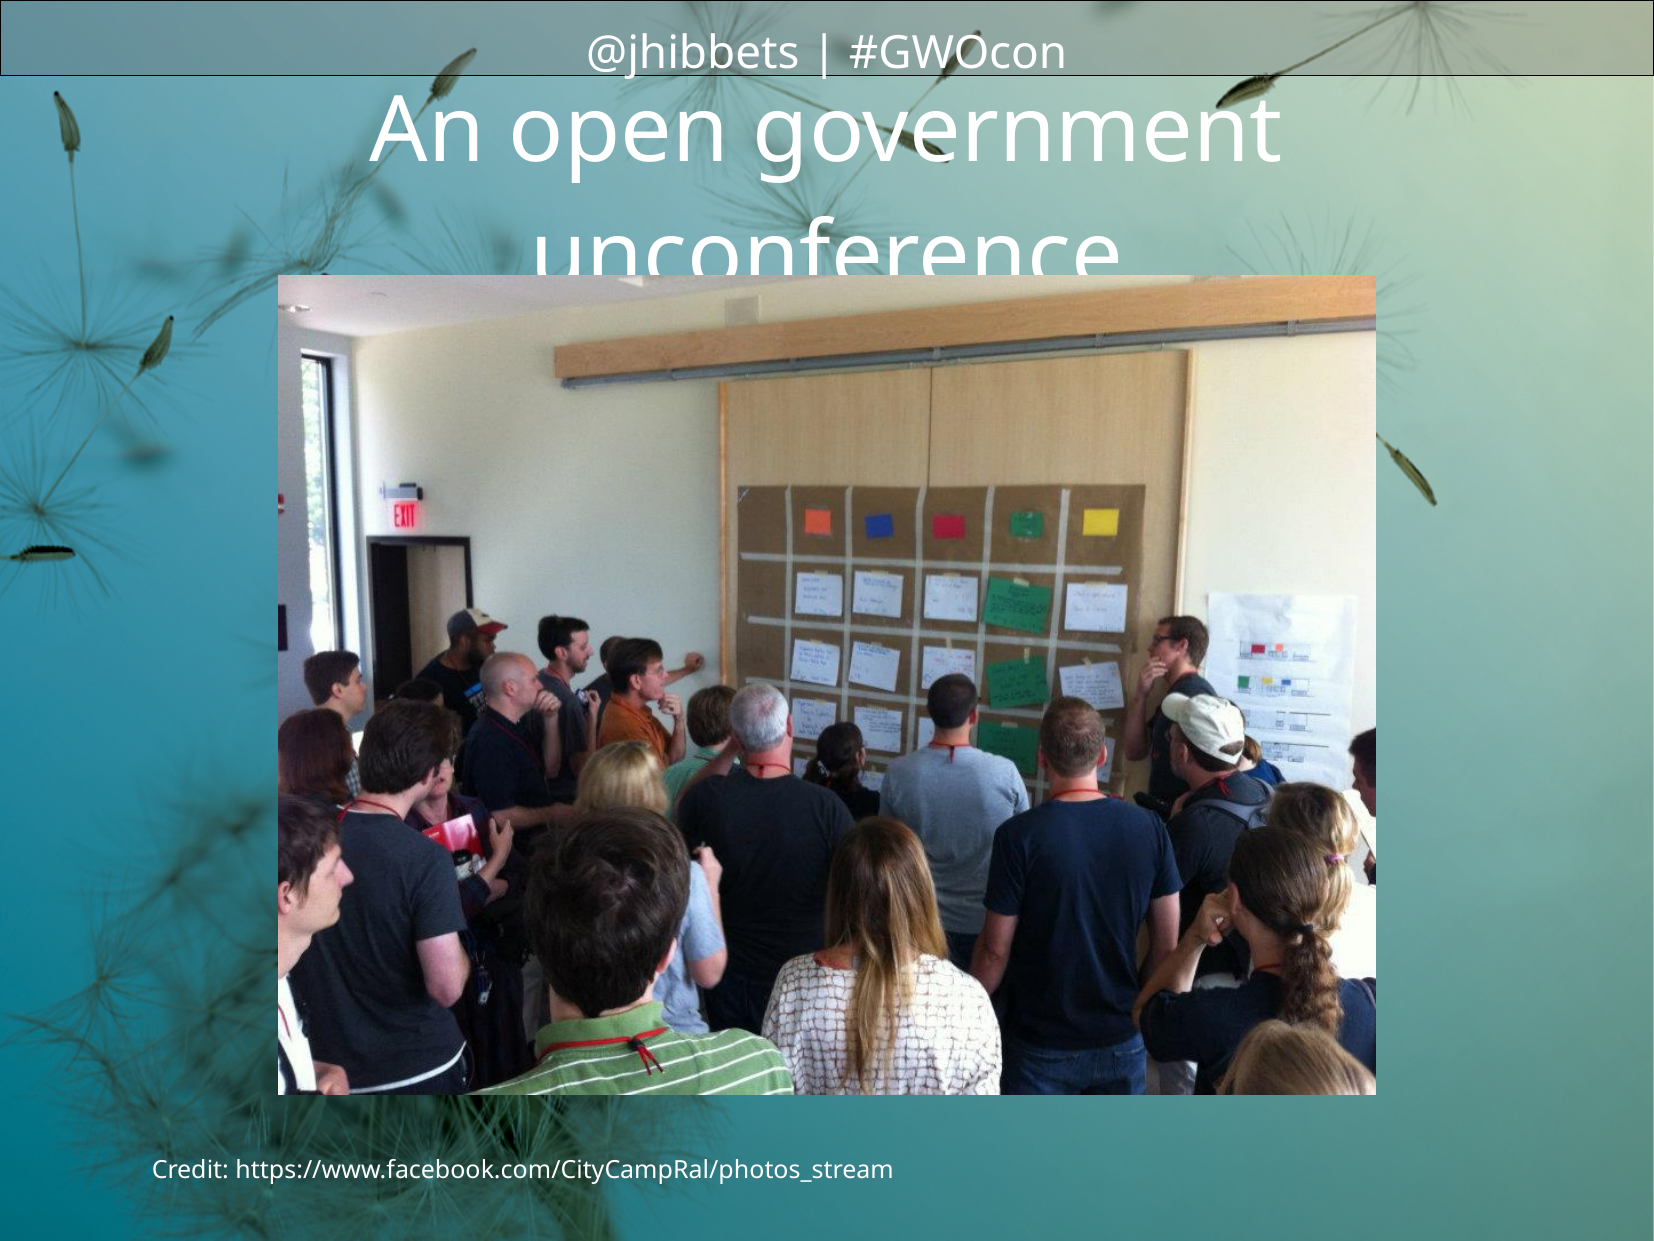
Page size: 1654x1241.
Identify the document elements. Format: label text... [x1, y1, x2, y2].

text_box Credit: https://www.facebook.com/CityCampRal/photos_stream [137, 1144, 922, 1188]
picture [0, 76, 1654, 1241]
title An open government unconference [82, 84, 1571, 292]
